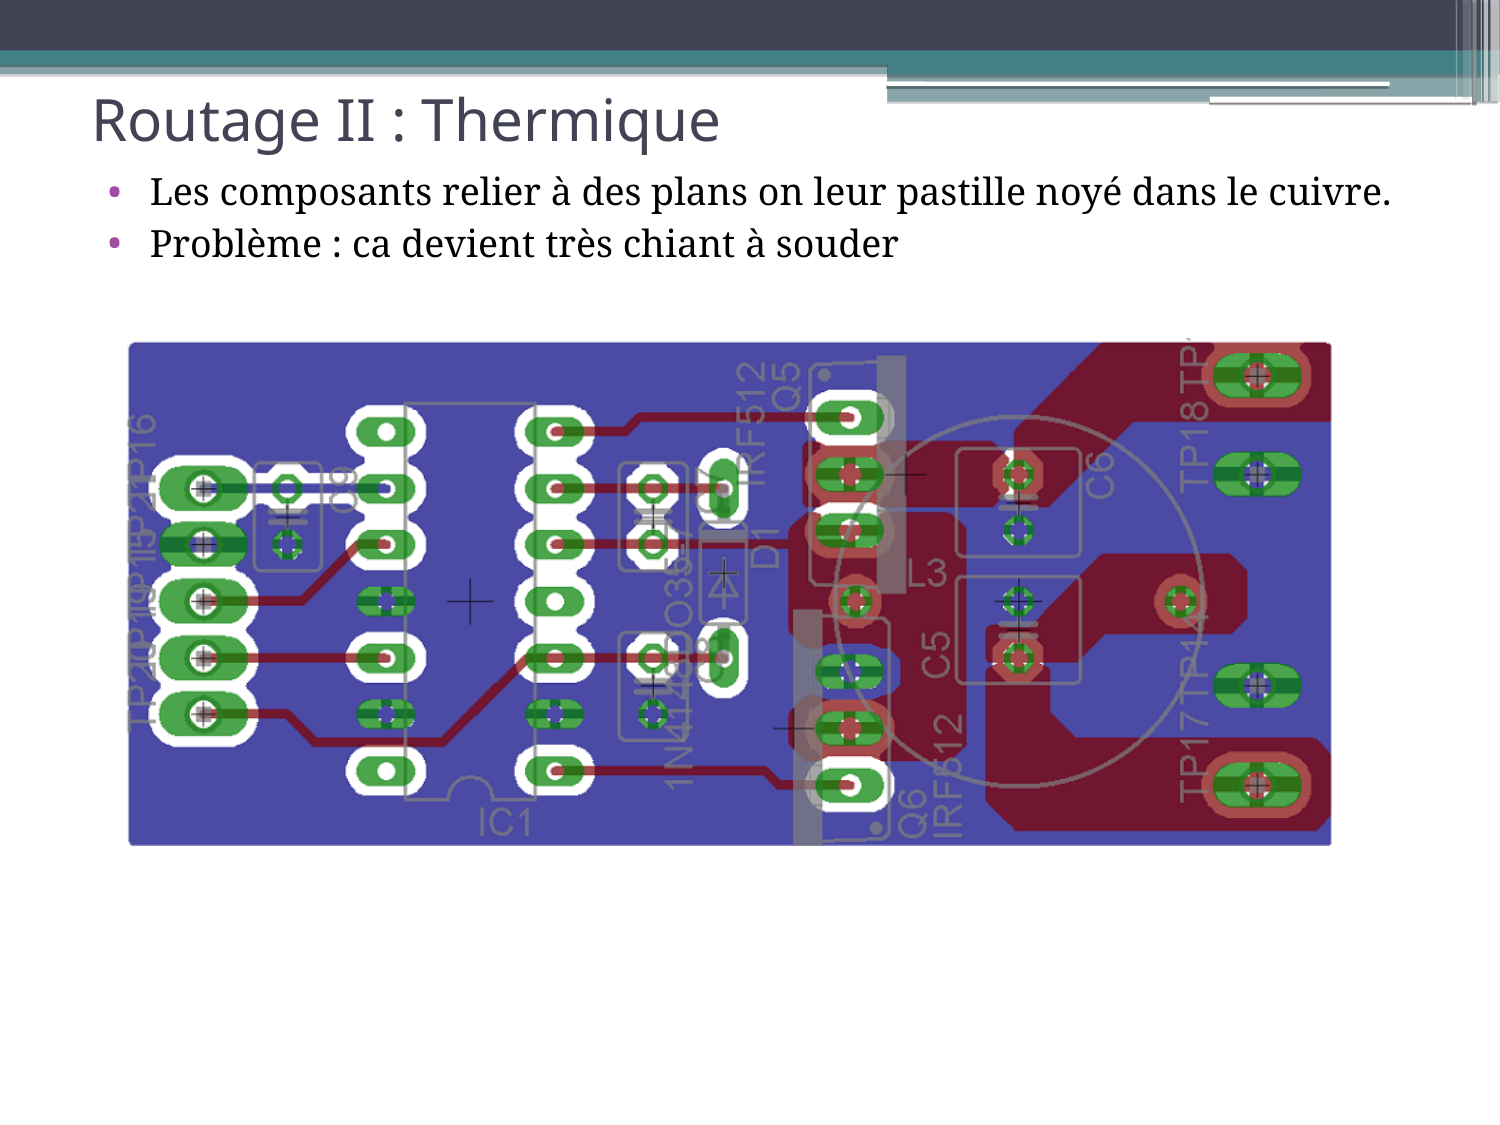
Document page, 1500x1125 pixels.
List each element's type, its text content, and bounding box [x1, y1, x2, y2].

list Les composants relier à des plans on leur pastille noyé dans le cuivre. Problème : ca devient très chiant à souder [75, 160, 1425, 1079]
picture [123, 338, 1337, 846]
title Routage II : Thermique [76, 30, 1427, 206]
